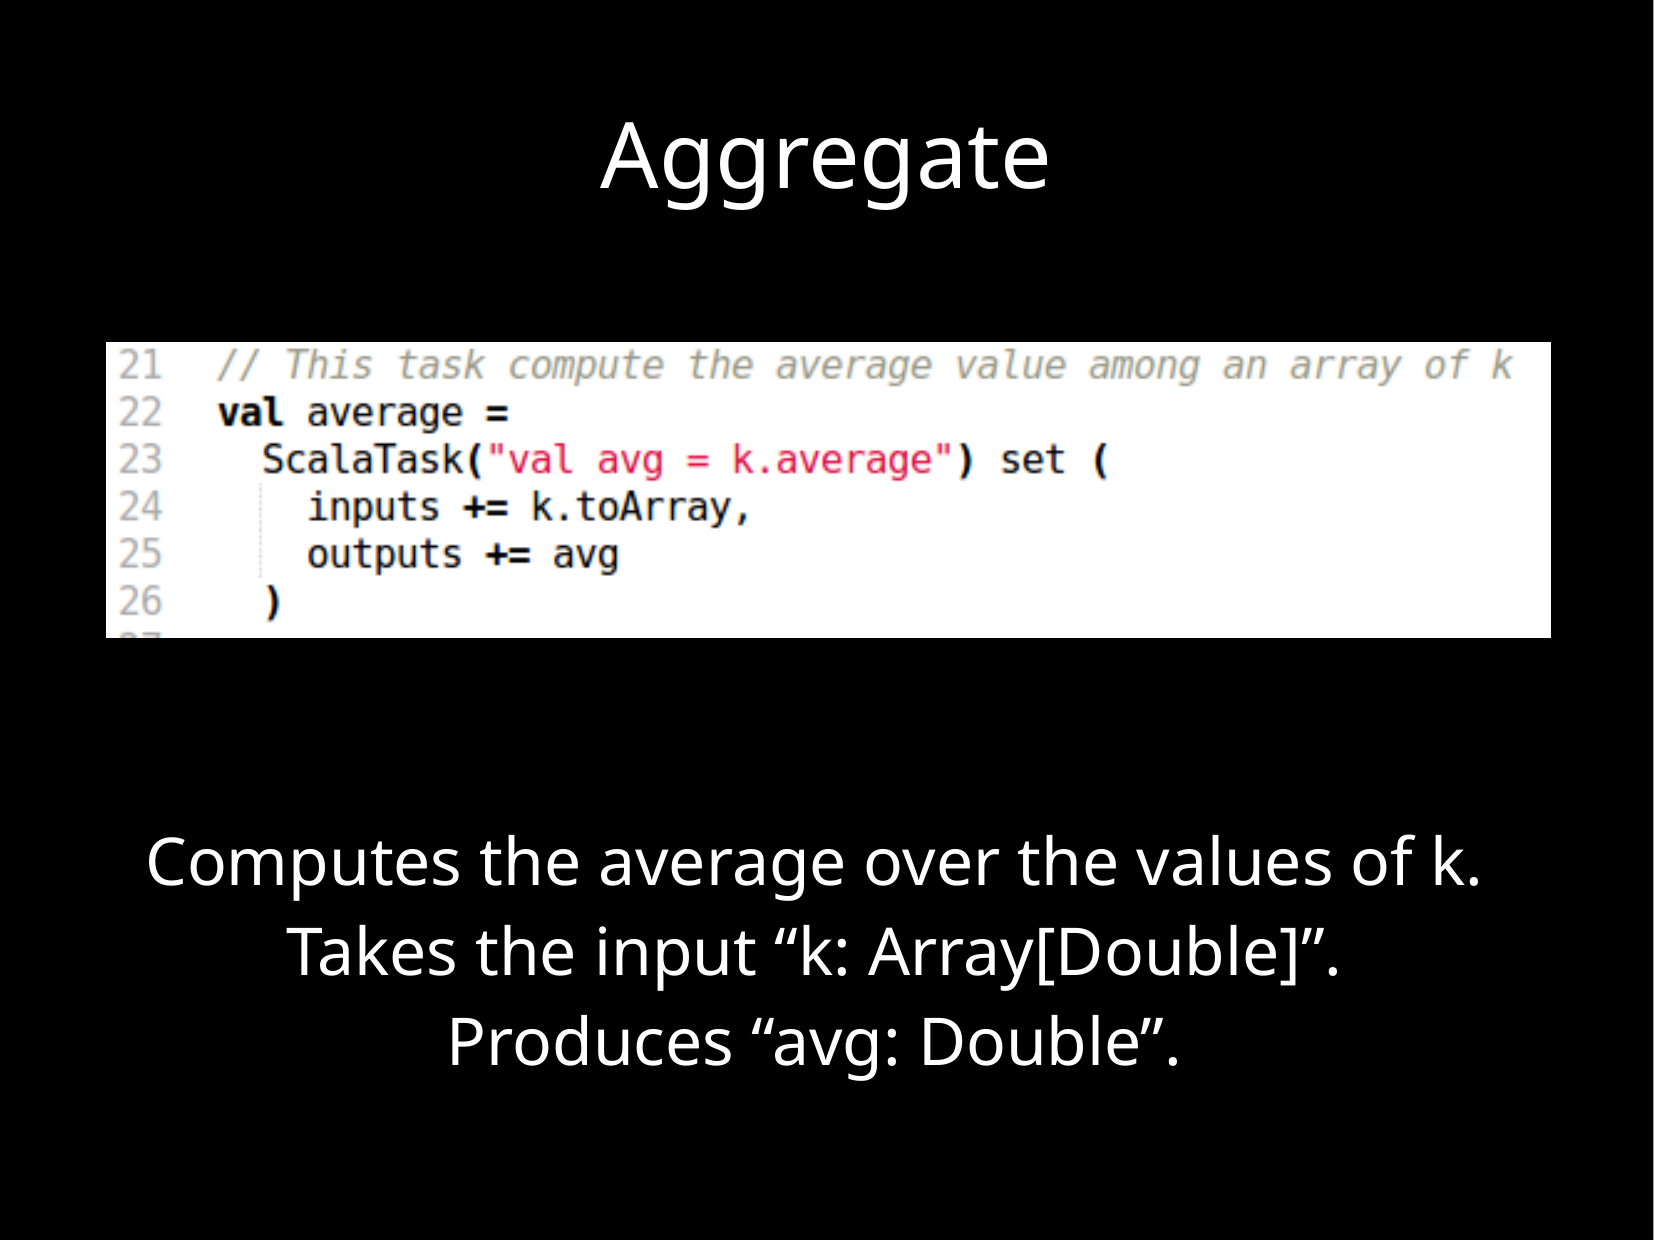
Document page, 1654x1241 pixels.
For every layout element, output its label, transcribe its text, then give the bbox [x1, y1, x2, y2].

picture [106, 342, 1551, 638]
list Computes the average over the values of k. Takes the input “k: Array[Double]”. Produces “avg: Double”. [70, 814, 1560, 1087]
title Aggregate [82, 49, 1571, 257]
